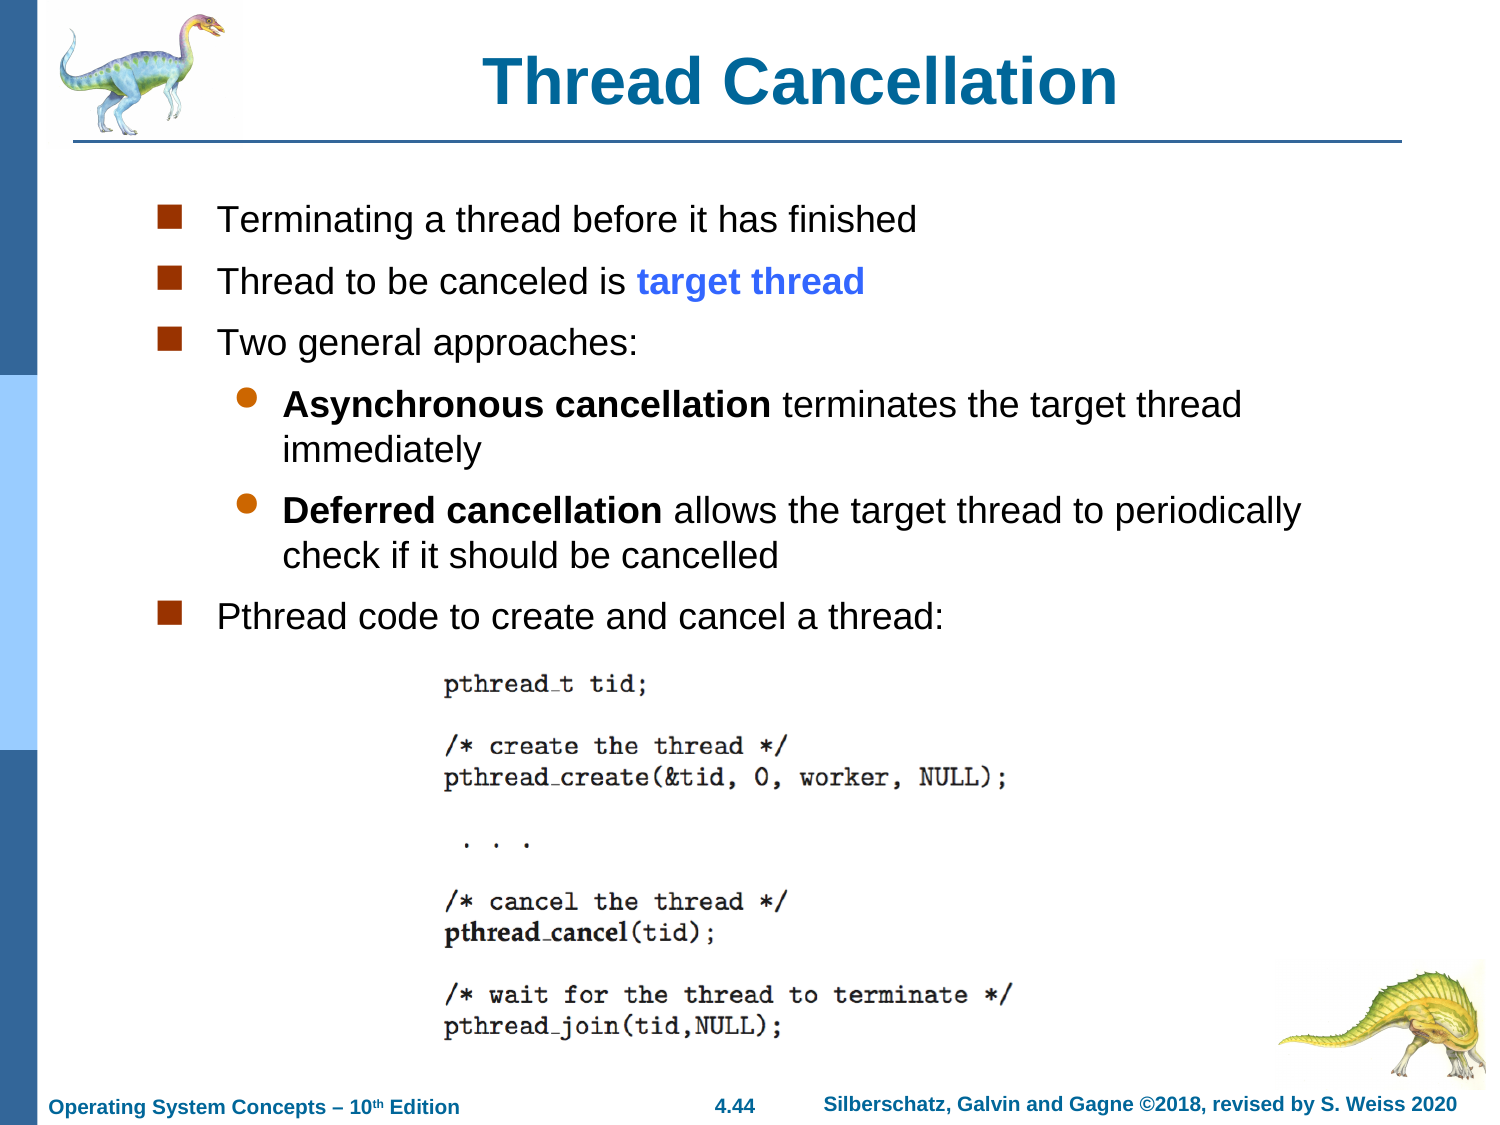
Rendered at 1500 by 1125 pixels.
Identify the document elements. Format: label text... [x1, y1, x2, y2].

title Thread Cancellation [177, 31, 1425, 126]
picture [1275, 959, 1486, 1090]
list Terminating a thread before it has finished Thread to be canceled is target thread Two general approaches: Asynchronous cancellation terminates the target thread immediately Deferred cancellation allows the target thread to periodically check if it should be cancelled Pthread code to create and cancel a thread: [145, 187, 1361, 915]
picture [1140, 1096, 1148, 1101]
picture [46, 0, 243, 149]
picture [421, 659, 1070, 1058]
